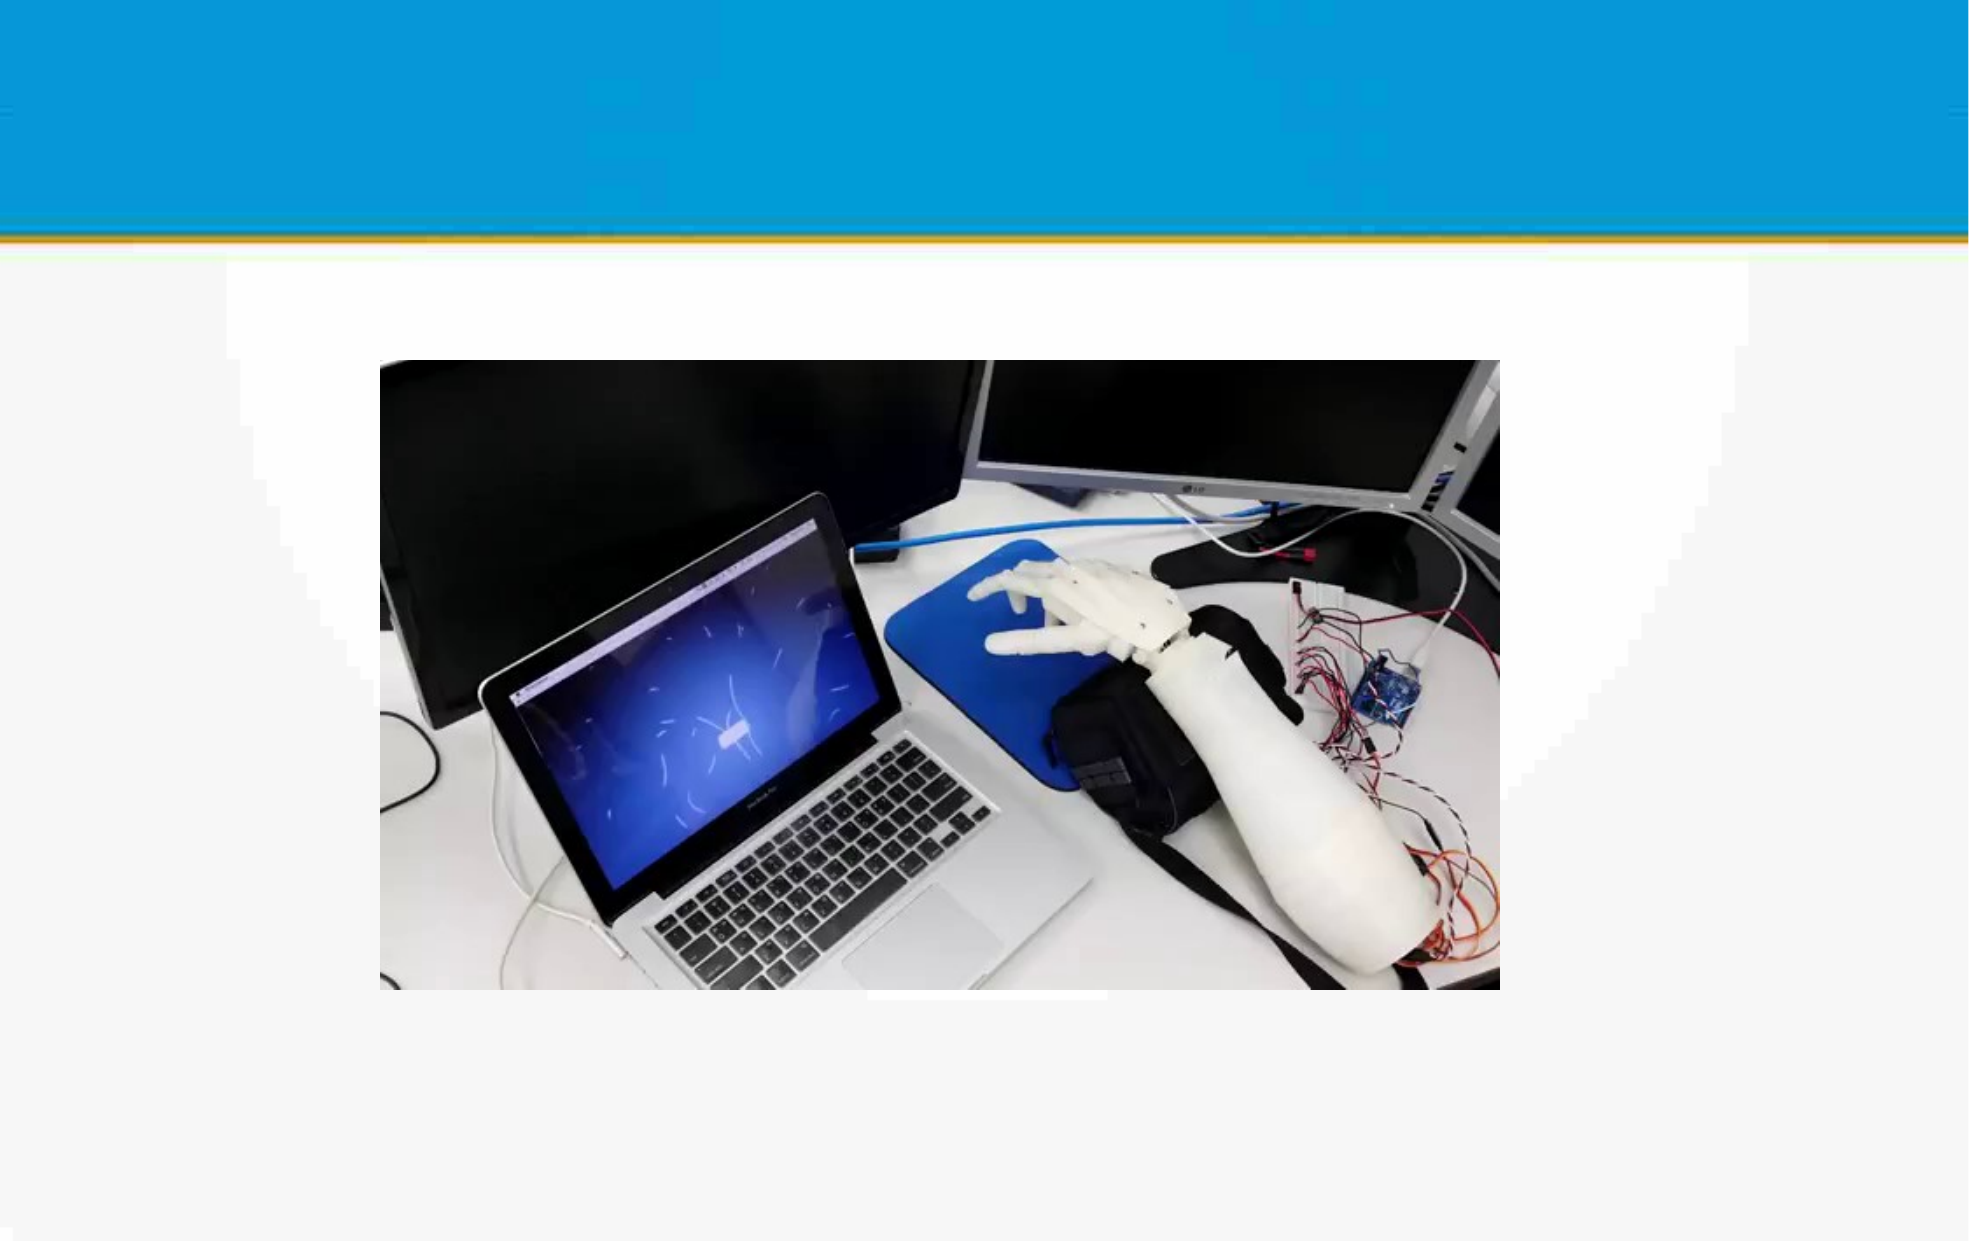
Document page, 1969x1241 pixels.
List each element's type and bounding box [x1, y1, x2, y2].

text_box [380, 360, 1501, 991]
picture [0, 232, 1969, 1241]
